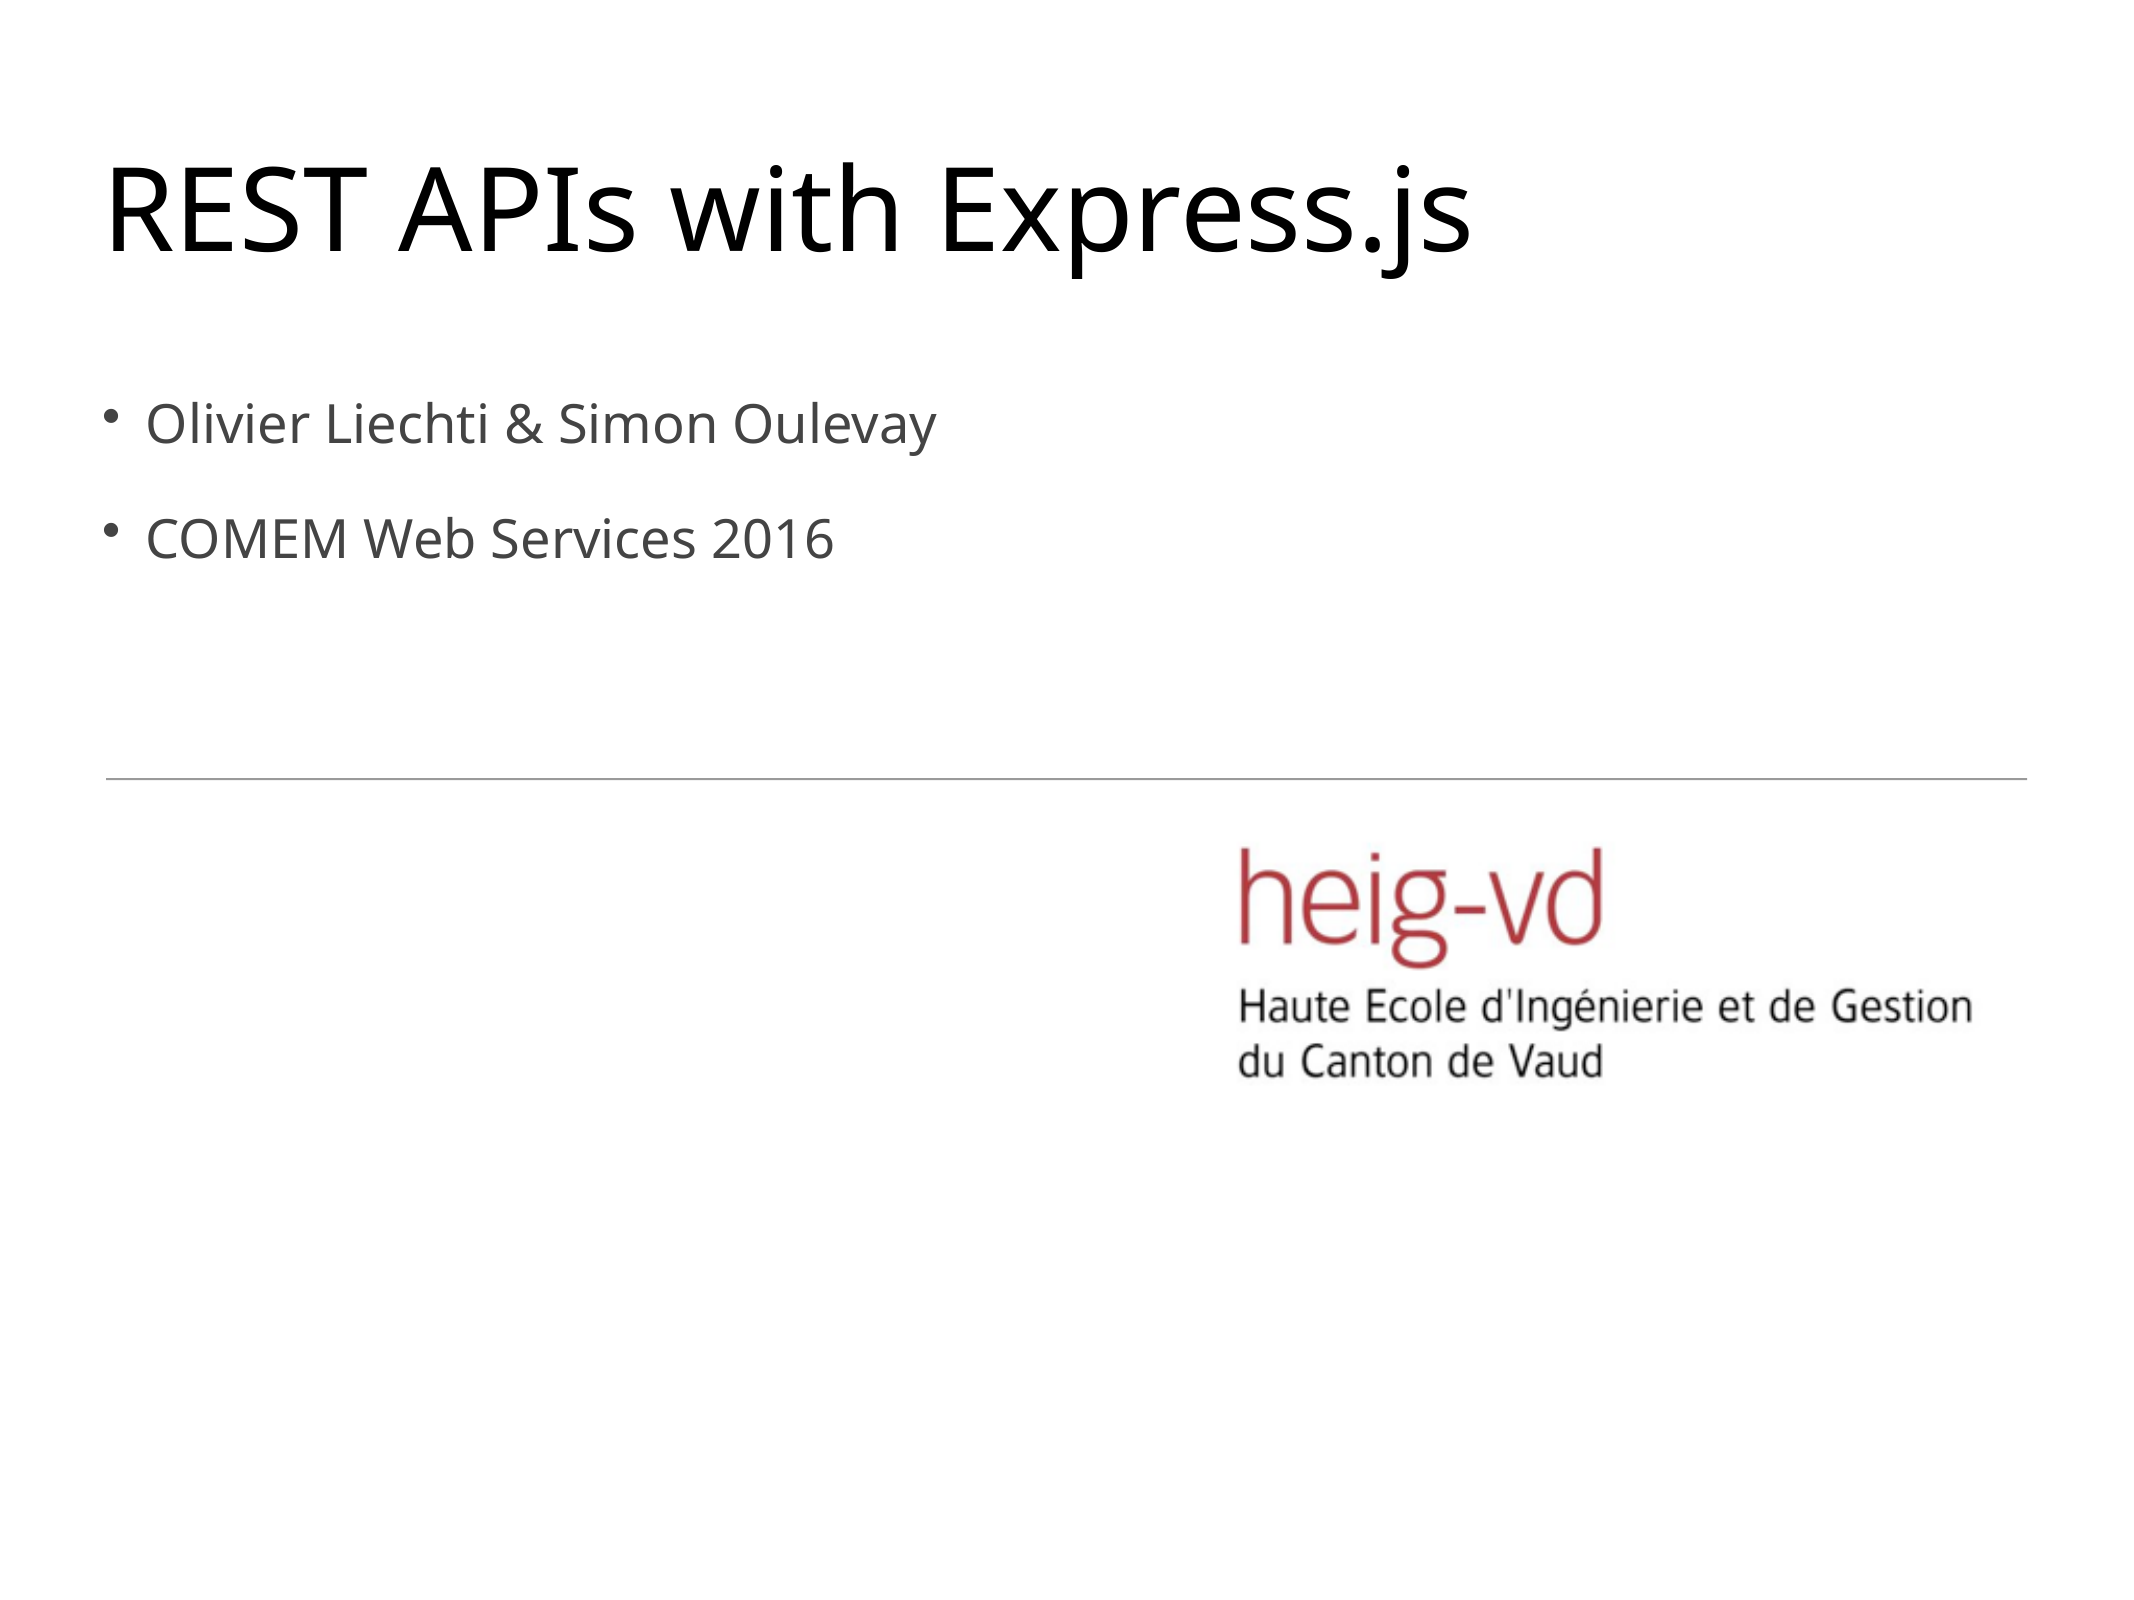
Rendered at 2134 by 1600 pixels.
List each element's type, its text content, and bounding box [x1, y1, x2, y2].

title REST APIs with Express.js [93, 54, 2040, 284]
subtitle Olivier Liechti & Simon Oulevay COMEM Web Services 2016 [93, 381, 2040, 1459]
